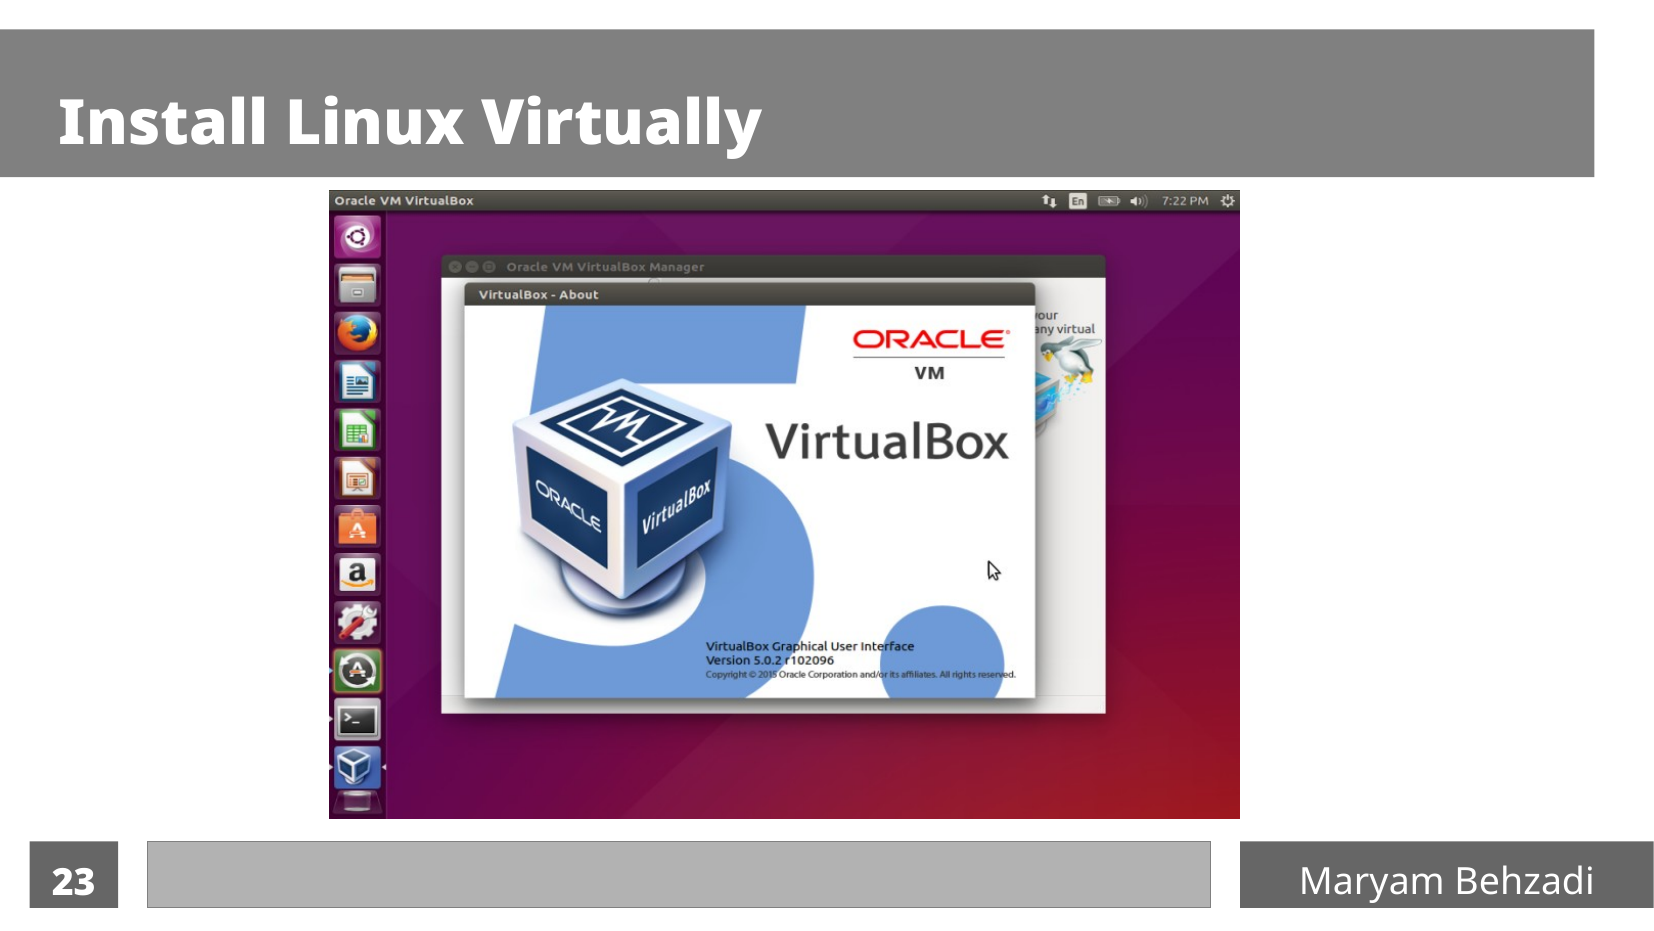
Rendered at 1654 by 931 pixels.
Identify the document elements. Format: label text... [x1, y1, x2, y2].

title Install Linux Virtually [59, 44, 1595, 163]
picture [329, 190, 1240, 819]
